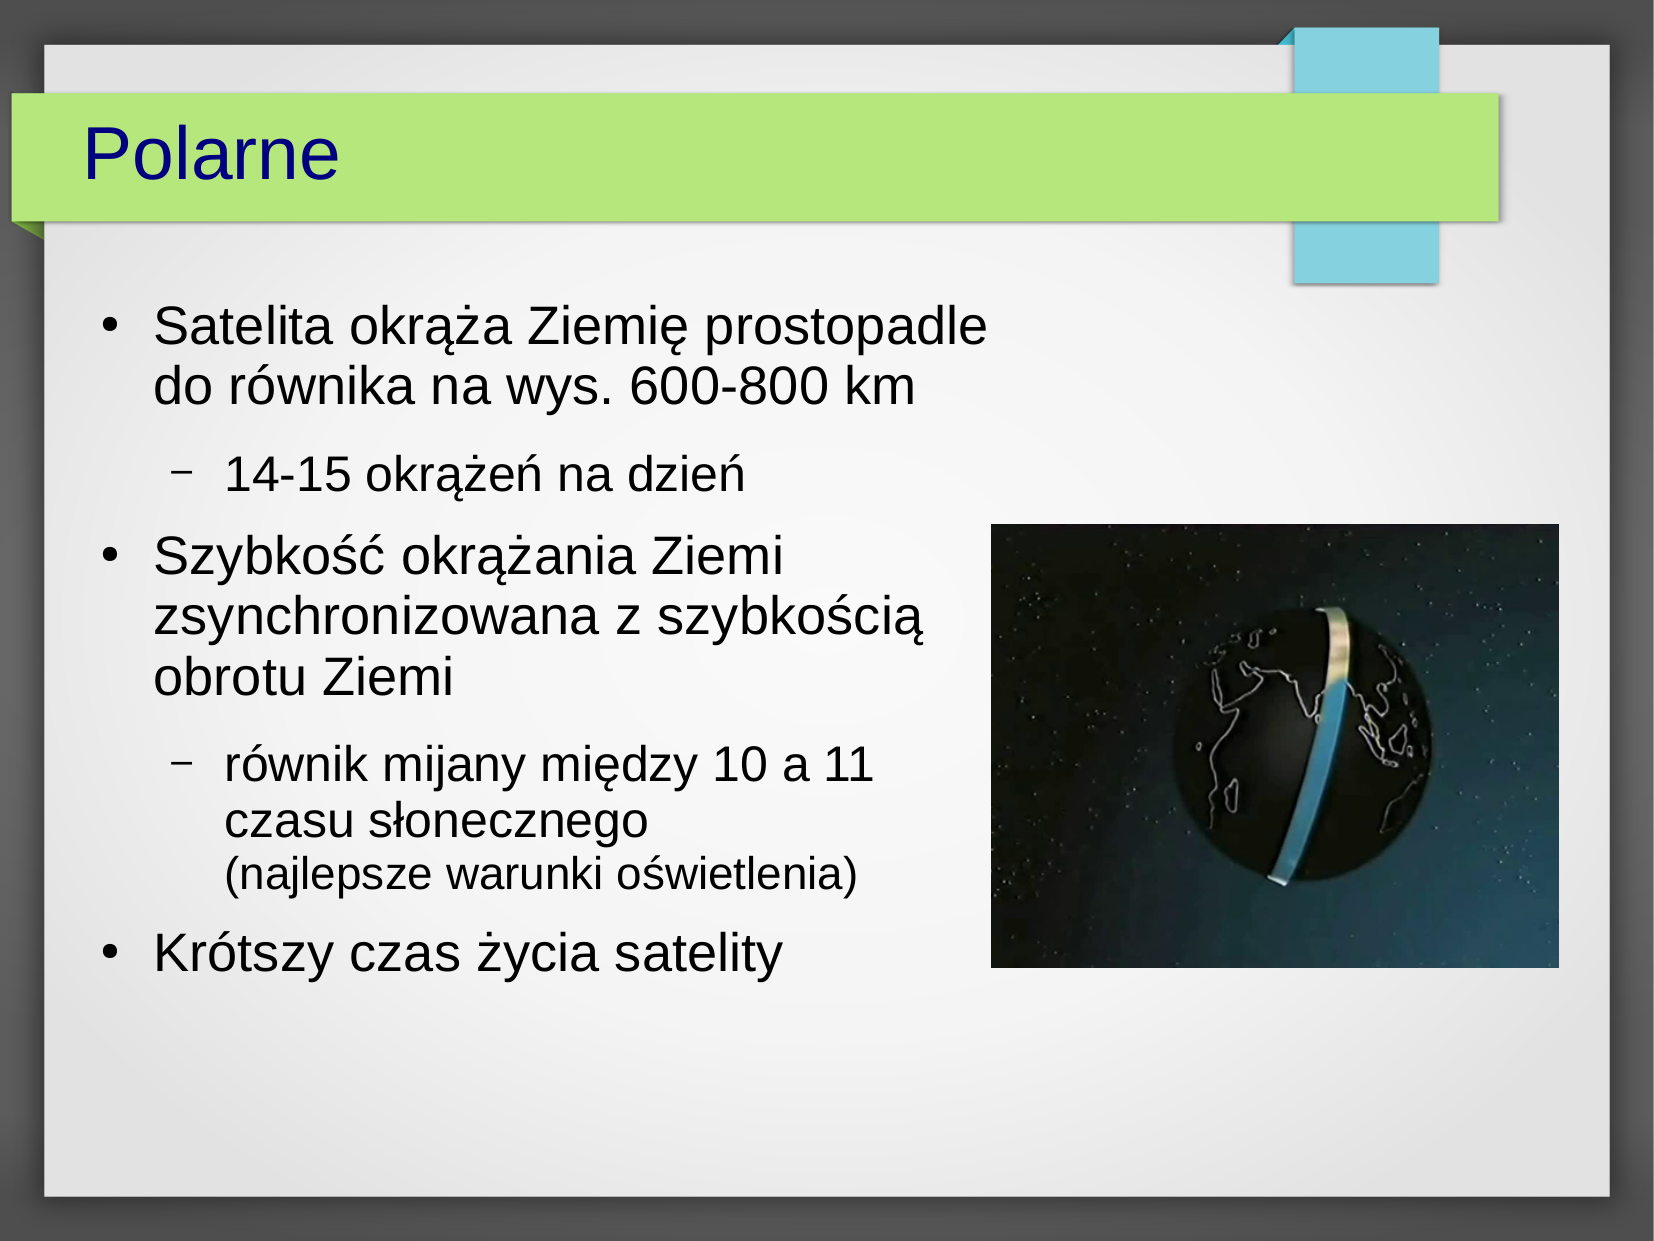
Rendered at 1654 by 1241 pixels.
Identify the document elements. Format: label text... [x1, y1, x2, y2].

picture [0, 0, 1654, 1241]
text_box [991, 524, 1560, 969]
title Polarne [82, 69, 1323, 238]
list Satelita okrąża Ziemię prostopadle do równika na wys. 600-800 km 14-15 okrążeń na dzień Szybkość okrążania Ziemi zsynchronizowana z szybkością obrotu Ziemi równik mijany między 10 a 11 czasu słonecznego (najlepsze warunki oświetlenia) Krótszy czas życia satelity [82, 295, 1571, 1182]
